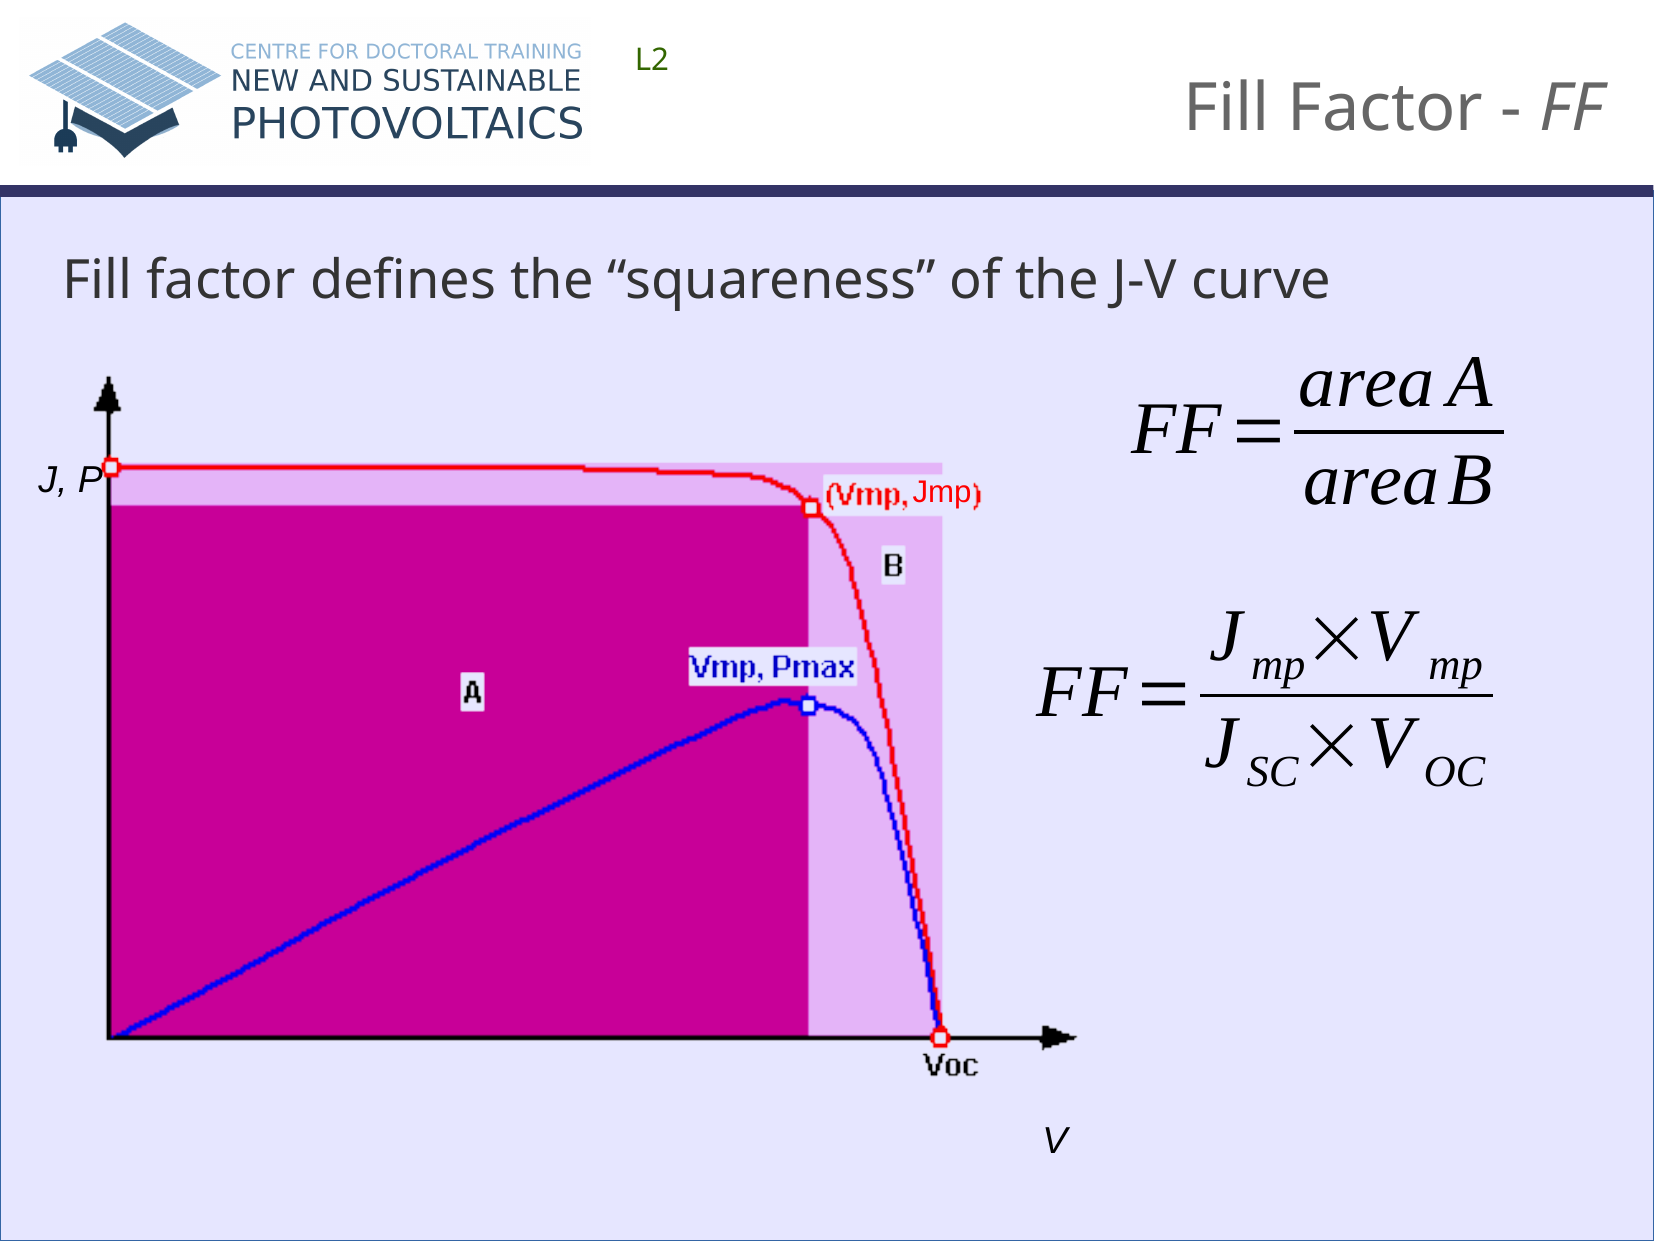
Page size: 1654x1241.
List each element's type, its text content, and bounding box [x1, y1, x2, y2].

chart [1013, 595, 1513, 797]
text_box Fill Factor - FF [767, 51, 1619, 142]
text_box J, P [23, 451, 201, 508]
text_box [0, 197, 1654, 1241]
picture [19, 17, 591, 166]
text_box Jmp [897, 466, 1075, 517]
picture [0, 354, 1182, 1087]
text_box L2 [620, 29, 880, 80]
chart [1108, 341, 1524, 520]
text_box Fill factor defines the “squareness” of the J-V curve [47, 232, 1607, 319]
text_box V [1027, 1112, 1205, 1170]
